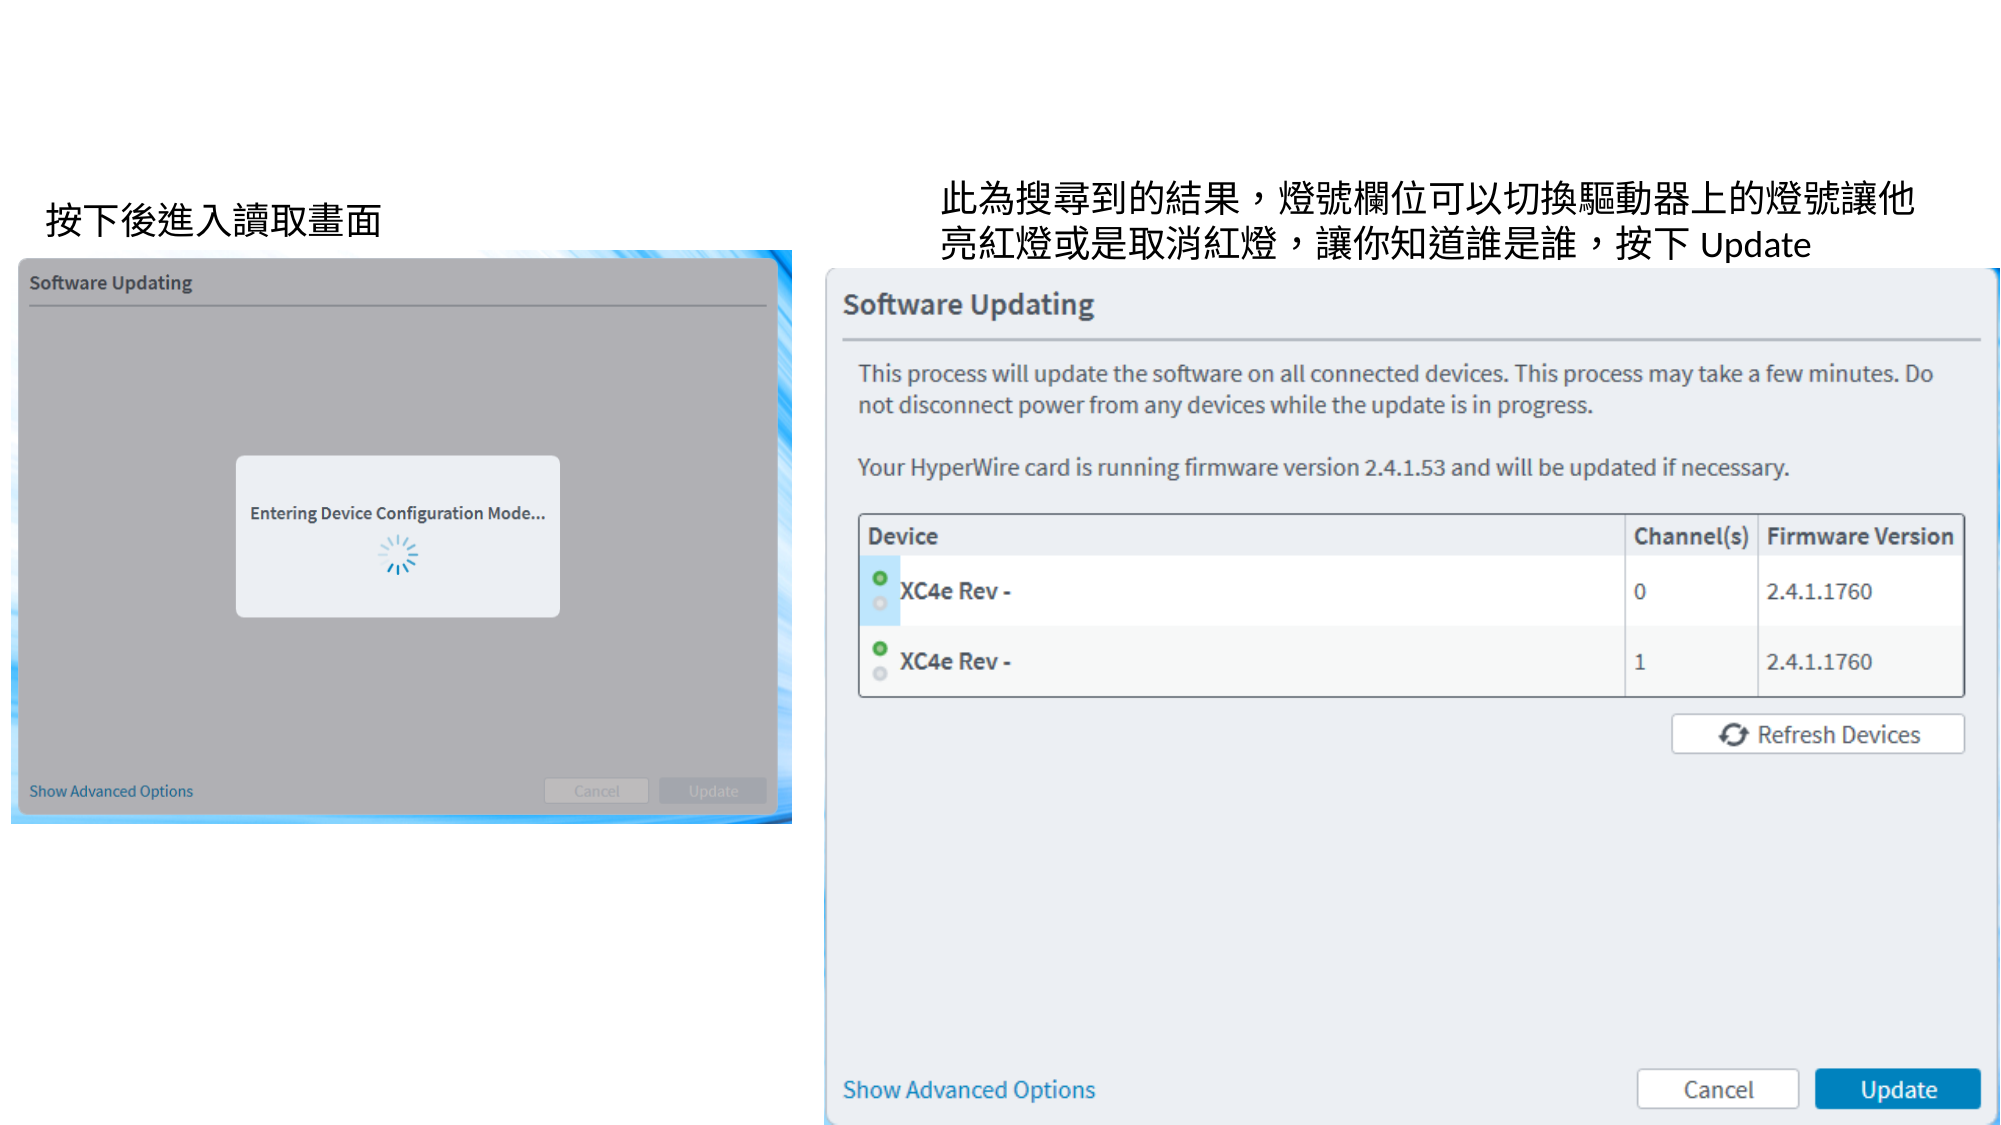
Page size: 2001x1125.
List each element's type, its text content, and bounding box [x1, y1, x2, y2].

picture [11, 250, 792, 824]
text_box 此為搜尋到的結果，燈號欄位可以切換驅動器上的燈號讓他亮紅燈或是取消紅燈，讓你知道誰是誰，按下Update [926, 167, 1931, 272]
text_box 按下後進入讀取畫面 [30, 189, 926, 250]
picture [824, 268, 2000, 1125]
